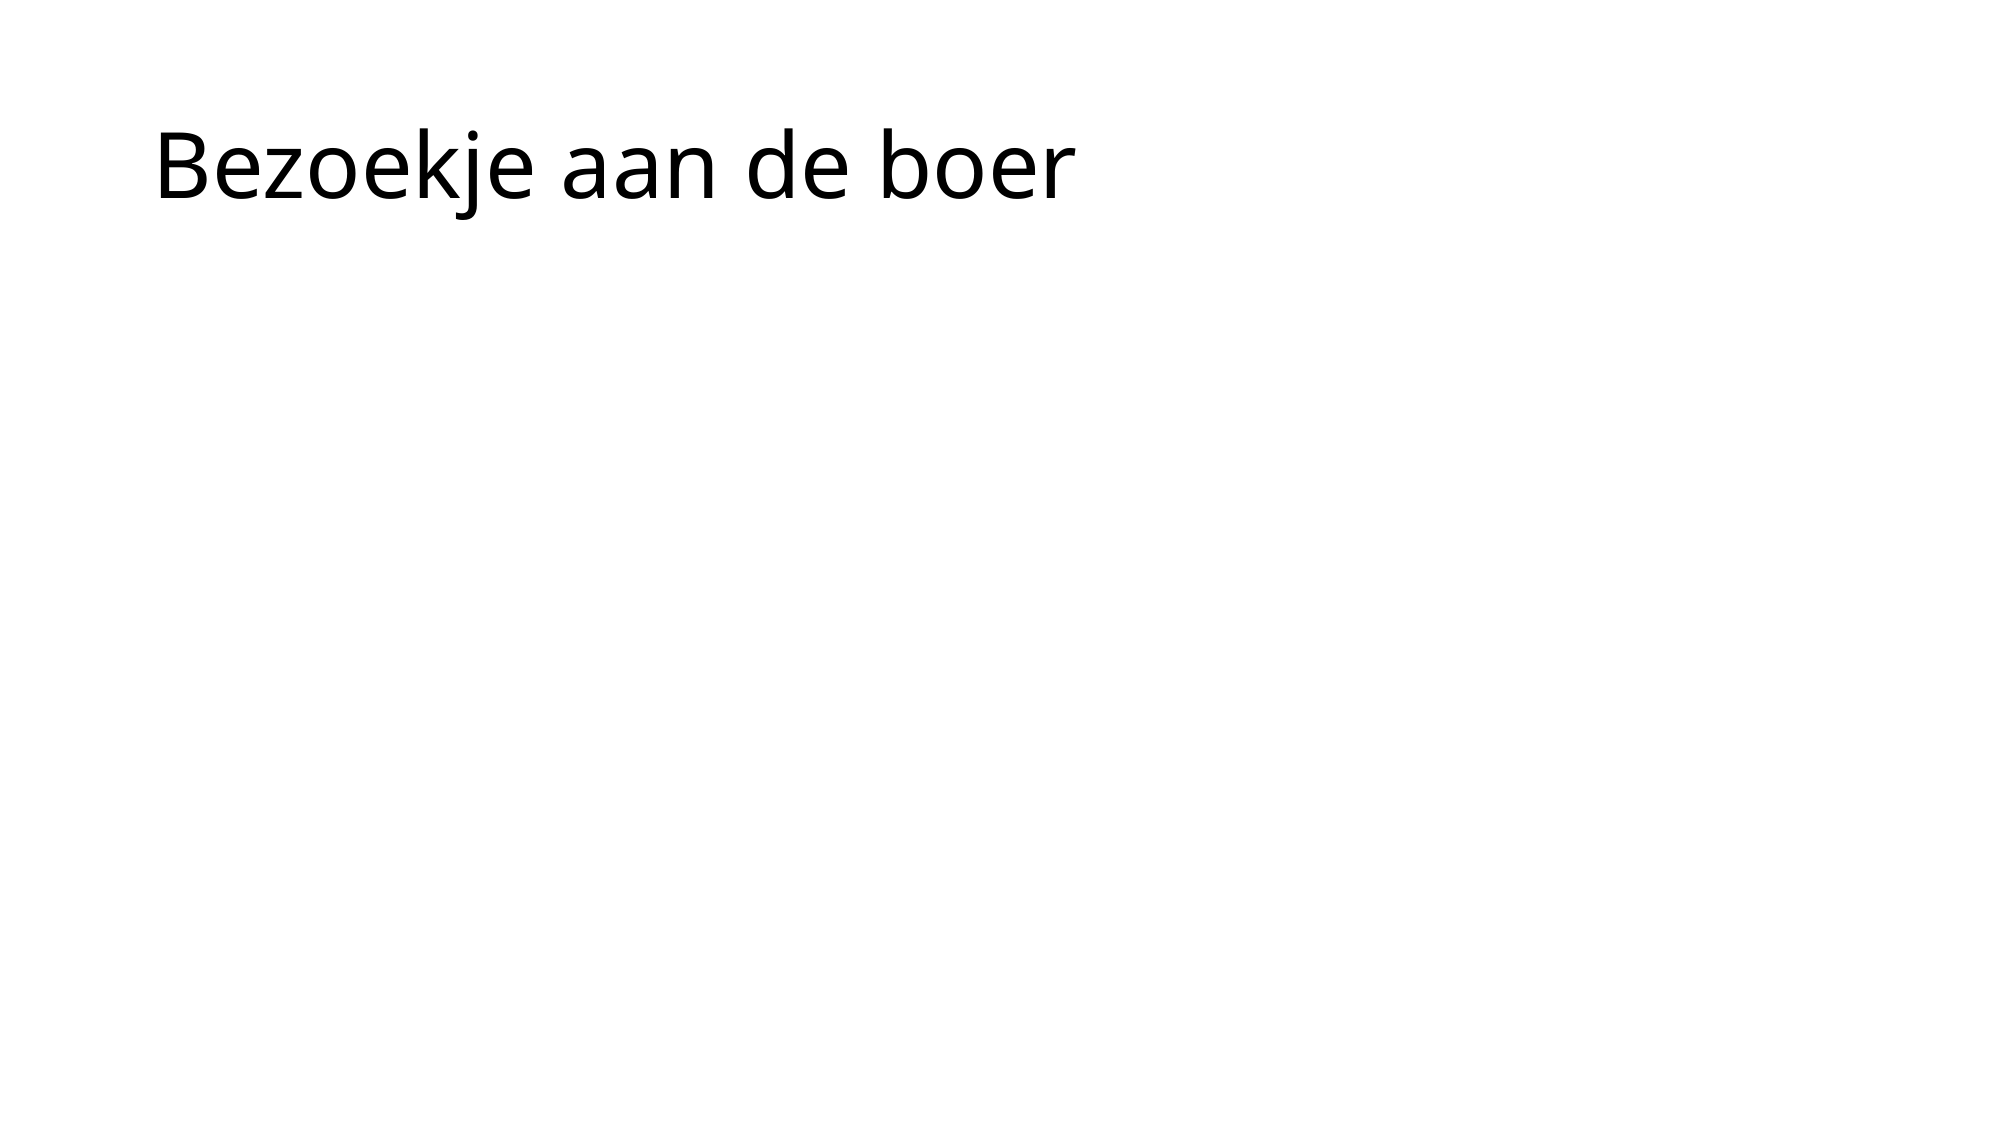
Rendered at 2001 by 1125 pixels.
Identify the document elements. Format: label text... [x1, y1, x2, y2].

title Bezoekje aan de boer [137, 59, 1863, 278]
